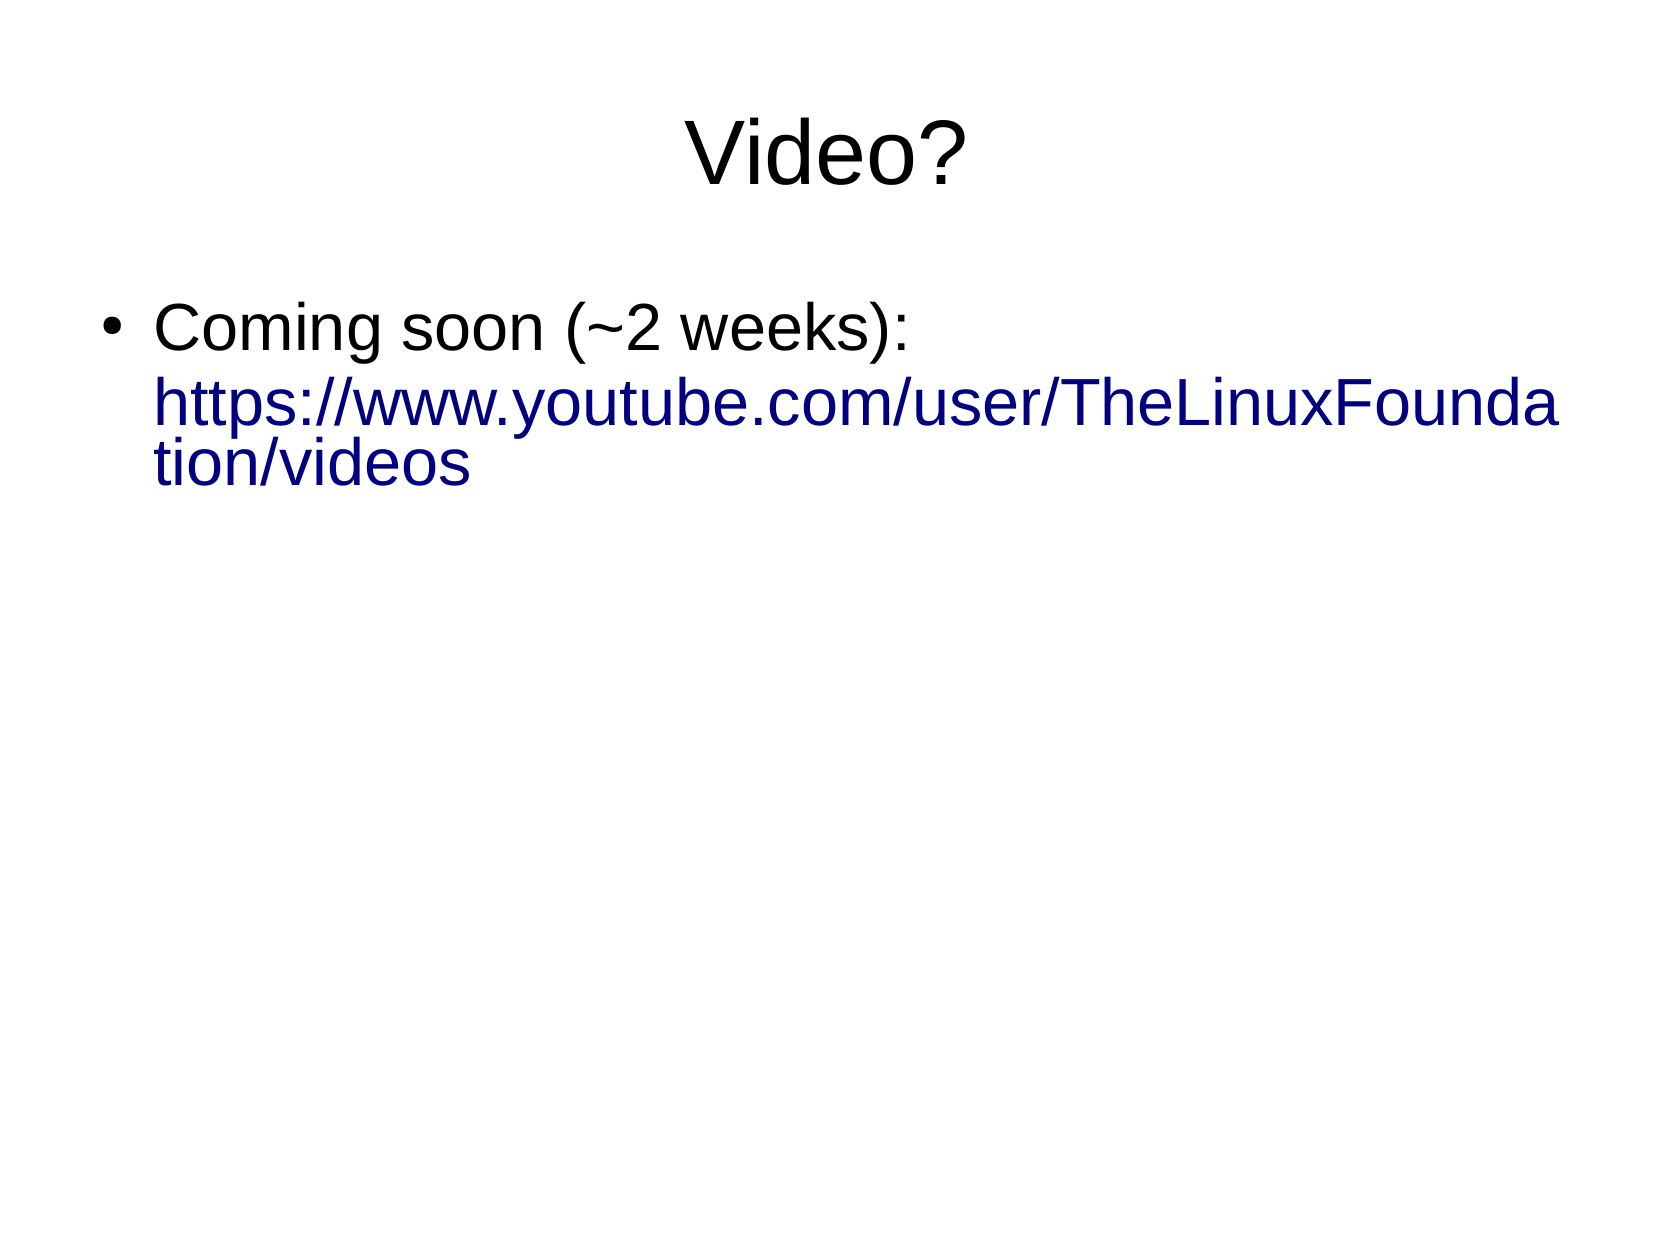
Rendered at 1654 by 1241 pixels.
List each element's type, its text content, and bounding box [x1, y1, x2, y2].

title Video? [82, 49, 1571, 257]
list Coming soon (~2 weeks): https://www.youtube.com/user/TheLinuxFoundation/videos [82, 290, 1571, 1010]
